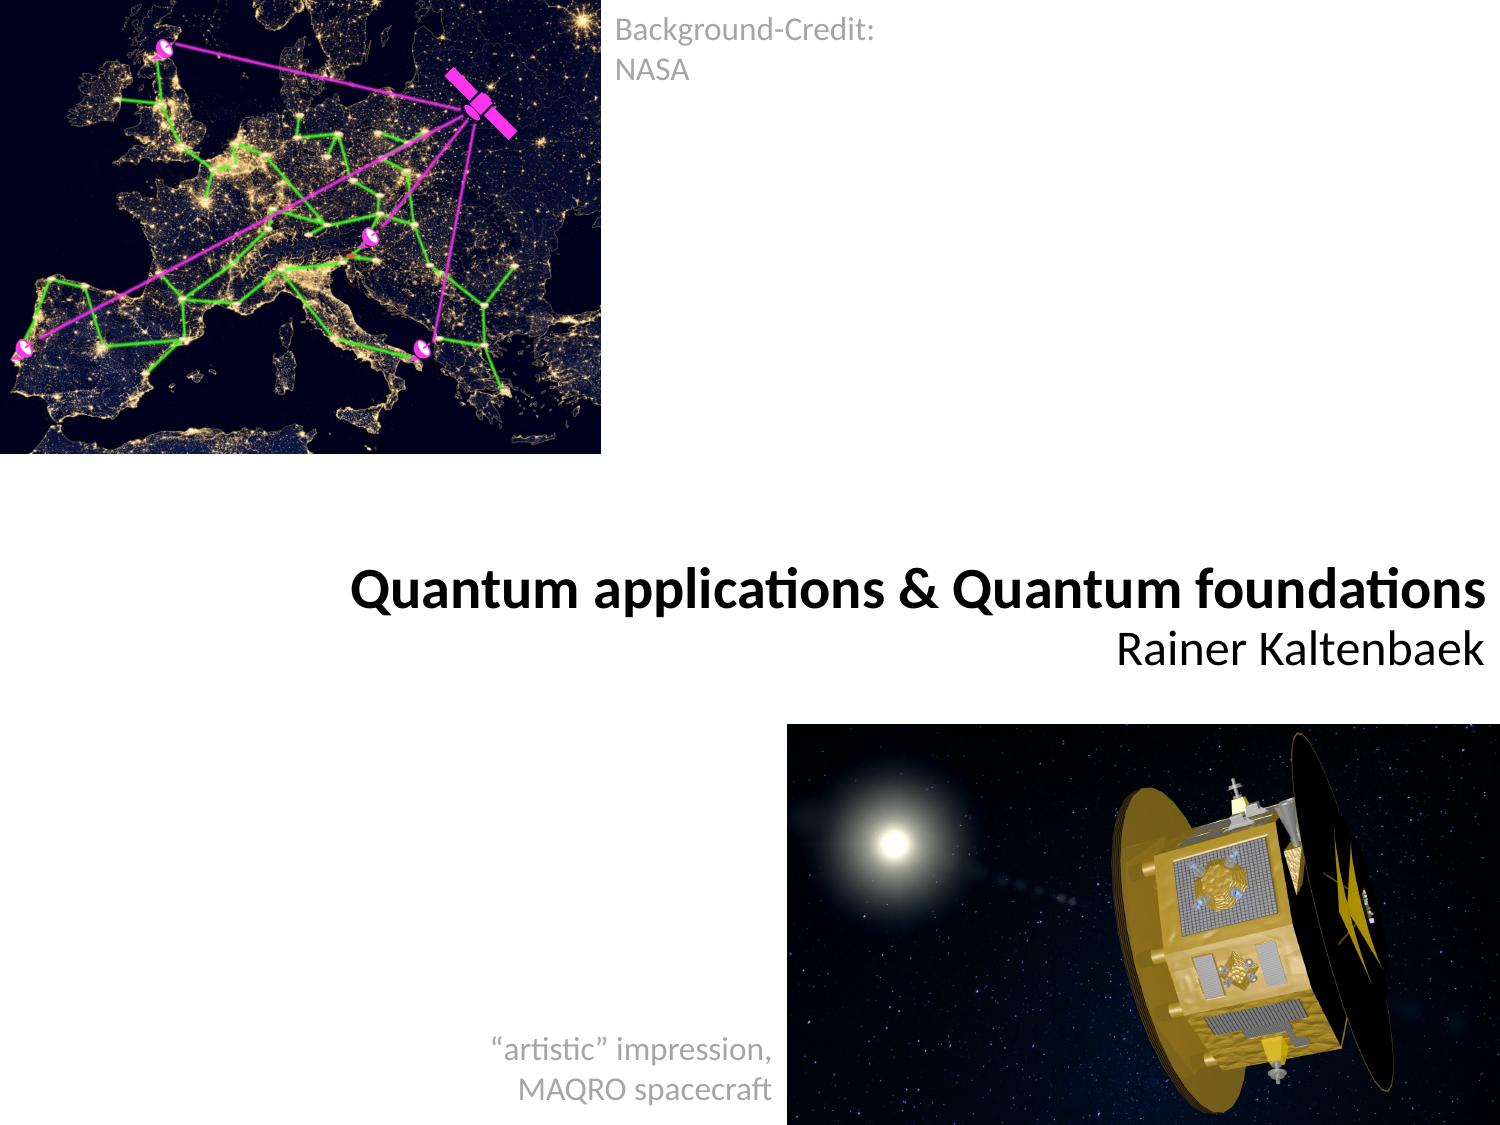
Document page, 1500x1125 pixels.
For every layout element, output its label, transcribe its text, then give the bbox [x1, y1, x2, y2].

text_box Background-Credit: NASA [600, 0, 1056, 95]
picture [0, 0, 601, 454]
text_box “artistic” impression, MAQRO spacecraft [449, 1020, 788, 1115]
subtitle Rainer Kaltenbaek [375, 614, 1500, 887]
picture [787, 724, 1500, 1125]
title Quantum applications & Quantum foundations [300, 286, 1500, 629]
